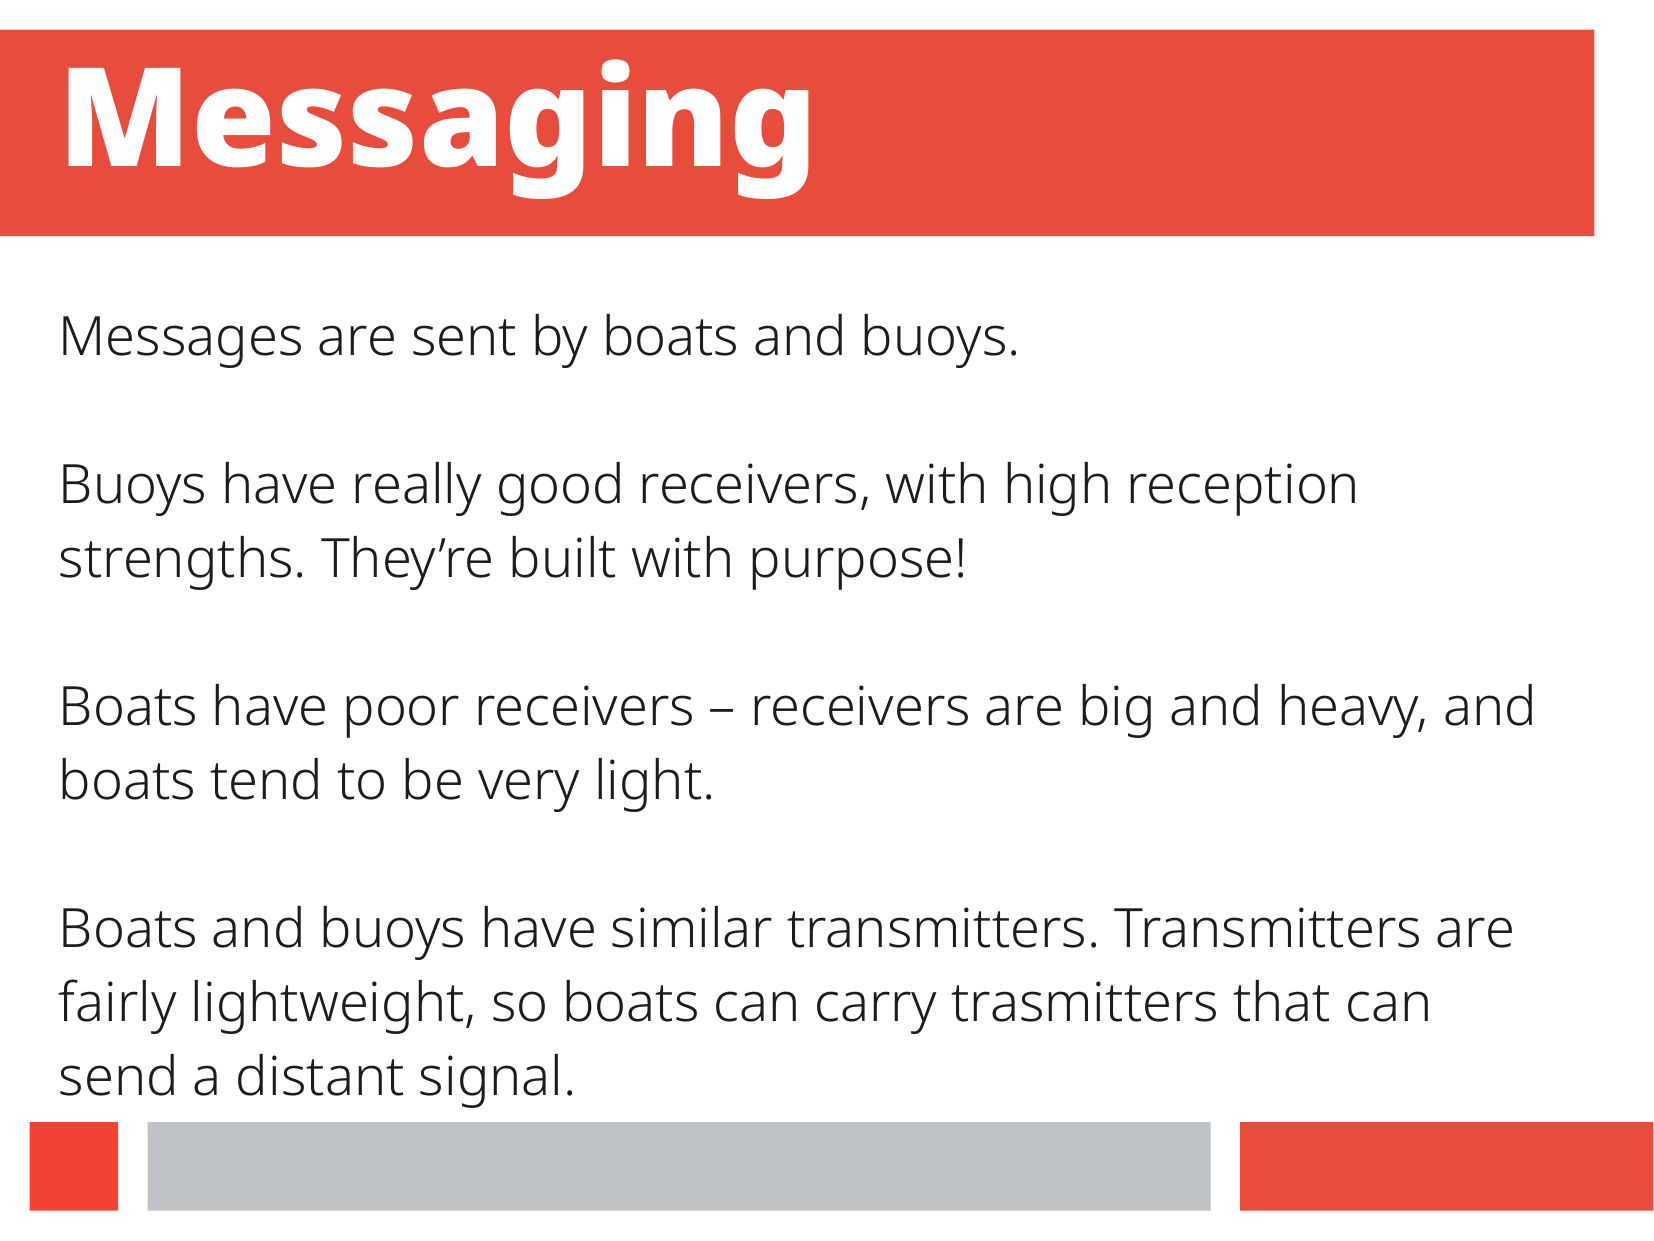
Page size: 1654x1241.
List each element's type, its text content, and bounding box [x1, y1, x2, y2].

title Messaging [59, 46, 1595, 207]
subtitle Messages are sent by boats and buoys. Buoys have really good receivers, with high reception strengths. They’re built with purpose! Boats have poor receivers – receivers are big and heavy, and boats tend to be very light. Boats and buoys have similar transmitters. Transmitters are fairly lightweight, so boats can carry trasmitters that can send a distant signal. [59, 297, 1565, 1120]
